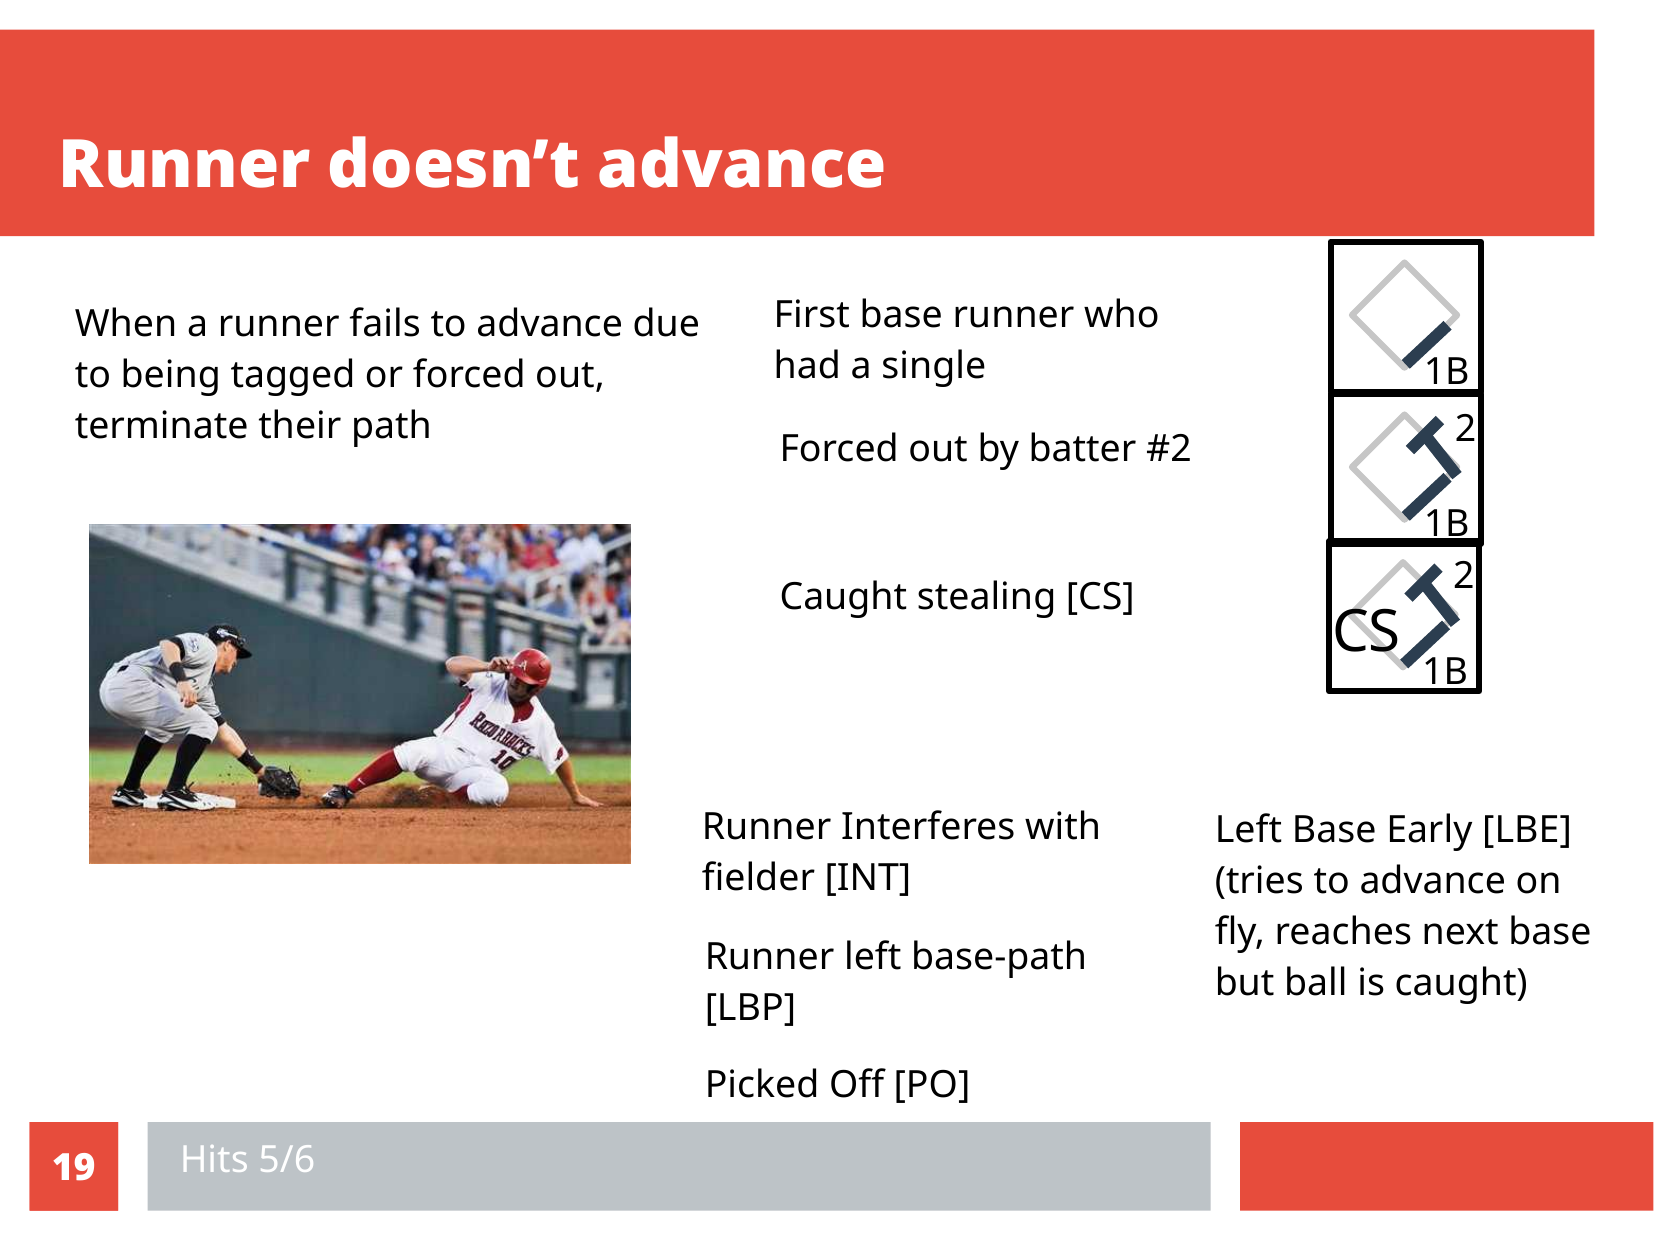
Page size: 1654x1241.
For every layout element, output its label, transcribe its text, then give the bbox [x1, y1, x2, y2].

text_box Forced out by batter #2 [764, 414, 1293, 560]
title Runner doesn’t advance [59, 59, 1595, 207]
text_box When a runner fails to advance due to being tagged or forced out, terminate their path [60, 289, 721, 436]
text_box 2 [1438, 541, 1480, 600]
text_box 1B [1407, 637, 1498, 696]
picture [89, 524, 631, 864]
text_box 1B [1408, 489, 1499, 548]
text_box Caught stealing [CS] [764, 562, 1293, 708]
text_box 1B [1408, 544, 1438, 548]
text_box 2 [1440, 393, 1481, 453]
text_box Picked Off [PO] [690, 1050, 1218, 1160]
text_box Hits 5/6 [165, 1125, 736, 1184]
text_box CS [1317, 581, 1462, 665]
text_box Runner left base-path [LBP] [690, 922, 1200, 1050]
text_box 1B [1408, 337, 1499, 396]
text_box First base runner who had a single [758, 280, 1224, 383]
text_box Left Base Early [LBE] (tries to advance on fly, reaches next base but ball is caught) [1200, 795, 1636, 1071]
text_box Runner Interferes with fielder [INT] [687, 791, 1216, 938]
